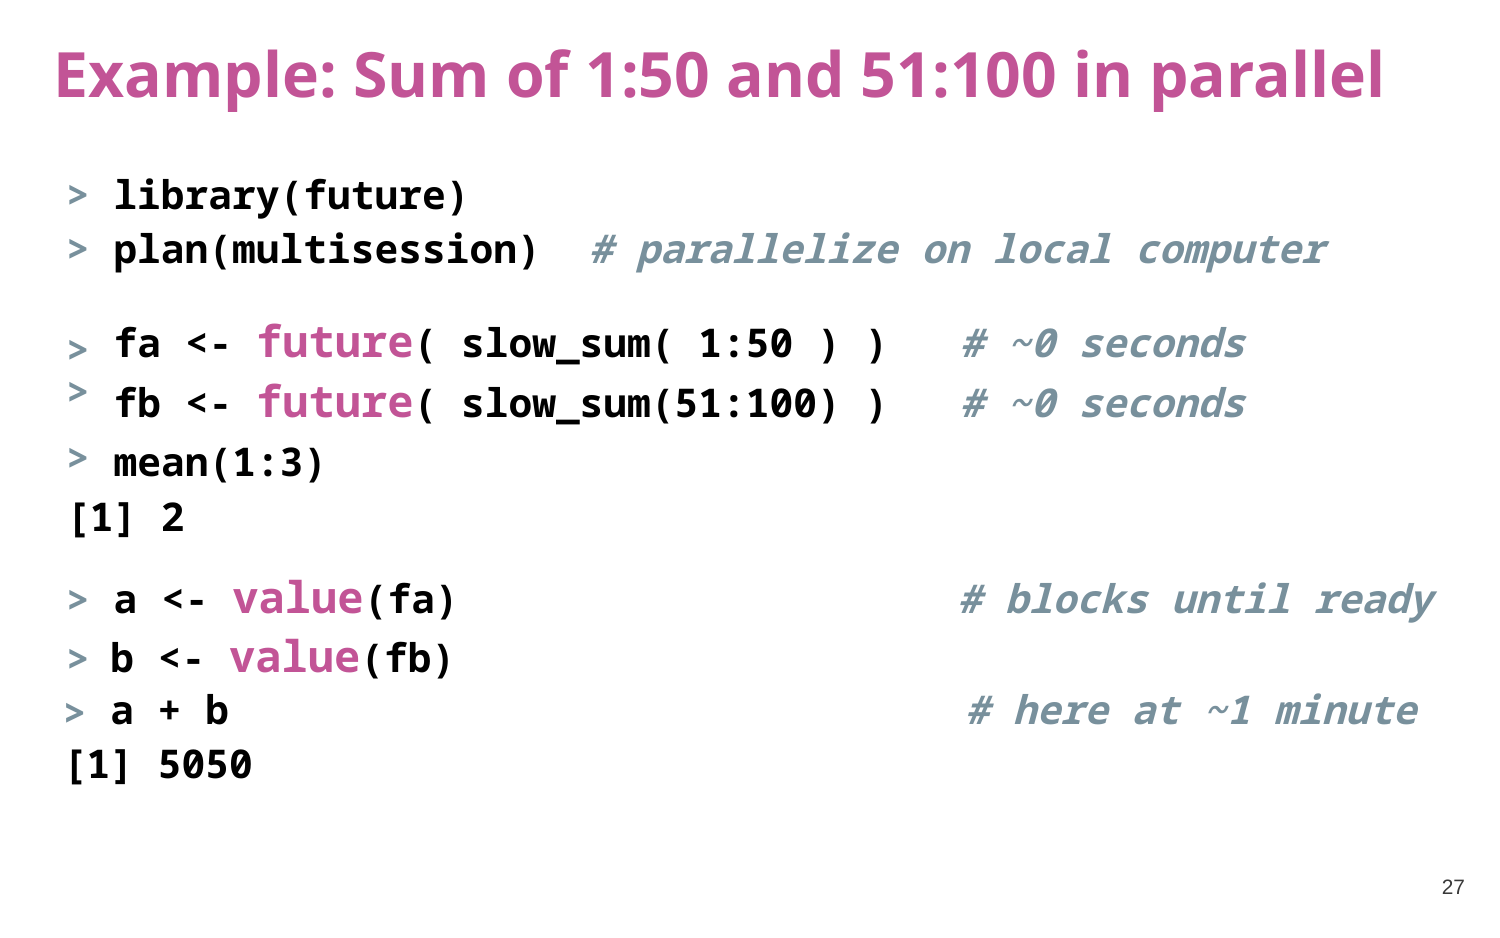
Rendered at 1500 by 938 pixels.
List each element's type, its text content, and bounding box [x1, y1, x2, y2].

list fa <- future( slow_sum( 1:50 ) ) # ~0 seconds > [51, 299, 1449, 350]
slide_number <number> [1389, 849, 1480, 922]
list b <- value(fb) > [47, 605, 1446, 662]
list > library(future) > plan(multisession) # parallelize on local computer > [51, 147, 1449, 299]
list fb <- future( slow_sum(51:100) ) # ~0 seconds > [51, 350, 1449, 415]
list a <- value(fa) # blocks until ready [51, 546, 1449, 611]
title Example: Sum of 1:50 and 51:100 in parallel [38, 20, 1463, 136]
list > library(future) > plan(multisession) # parallelize on local computer > [51, 730, 1449, 850]
list a + b # here at ~1 minute [1] 5050 [47, 662, 1446, 793]
list mean(1:3) [1] 2 > [51, 415, 1449, 546]
